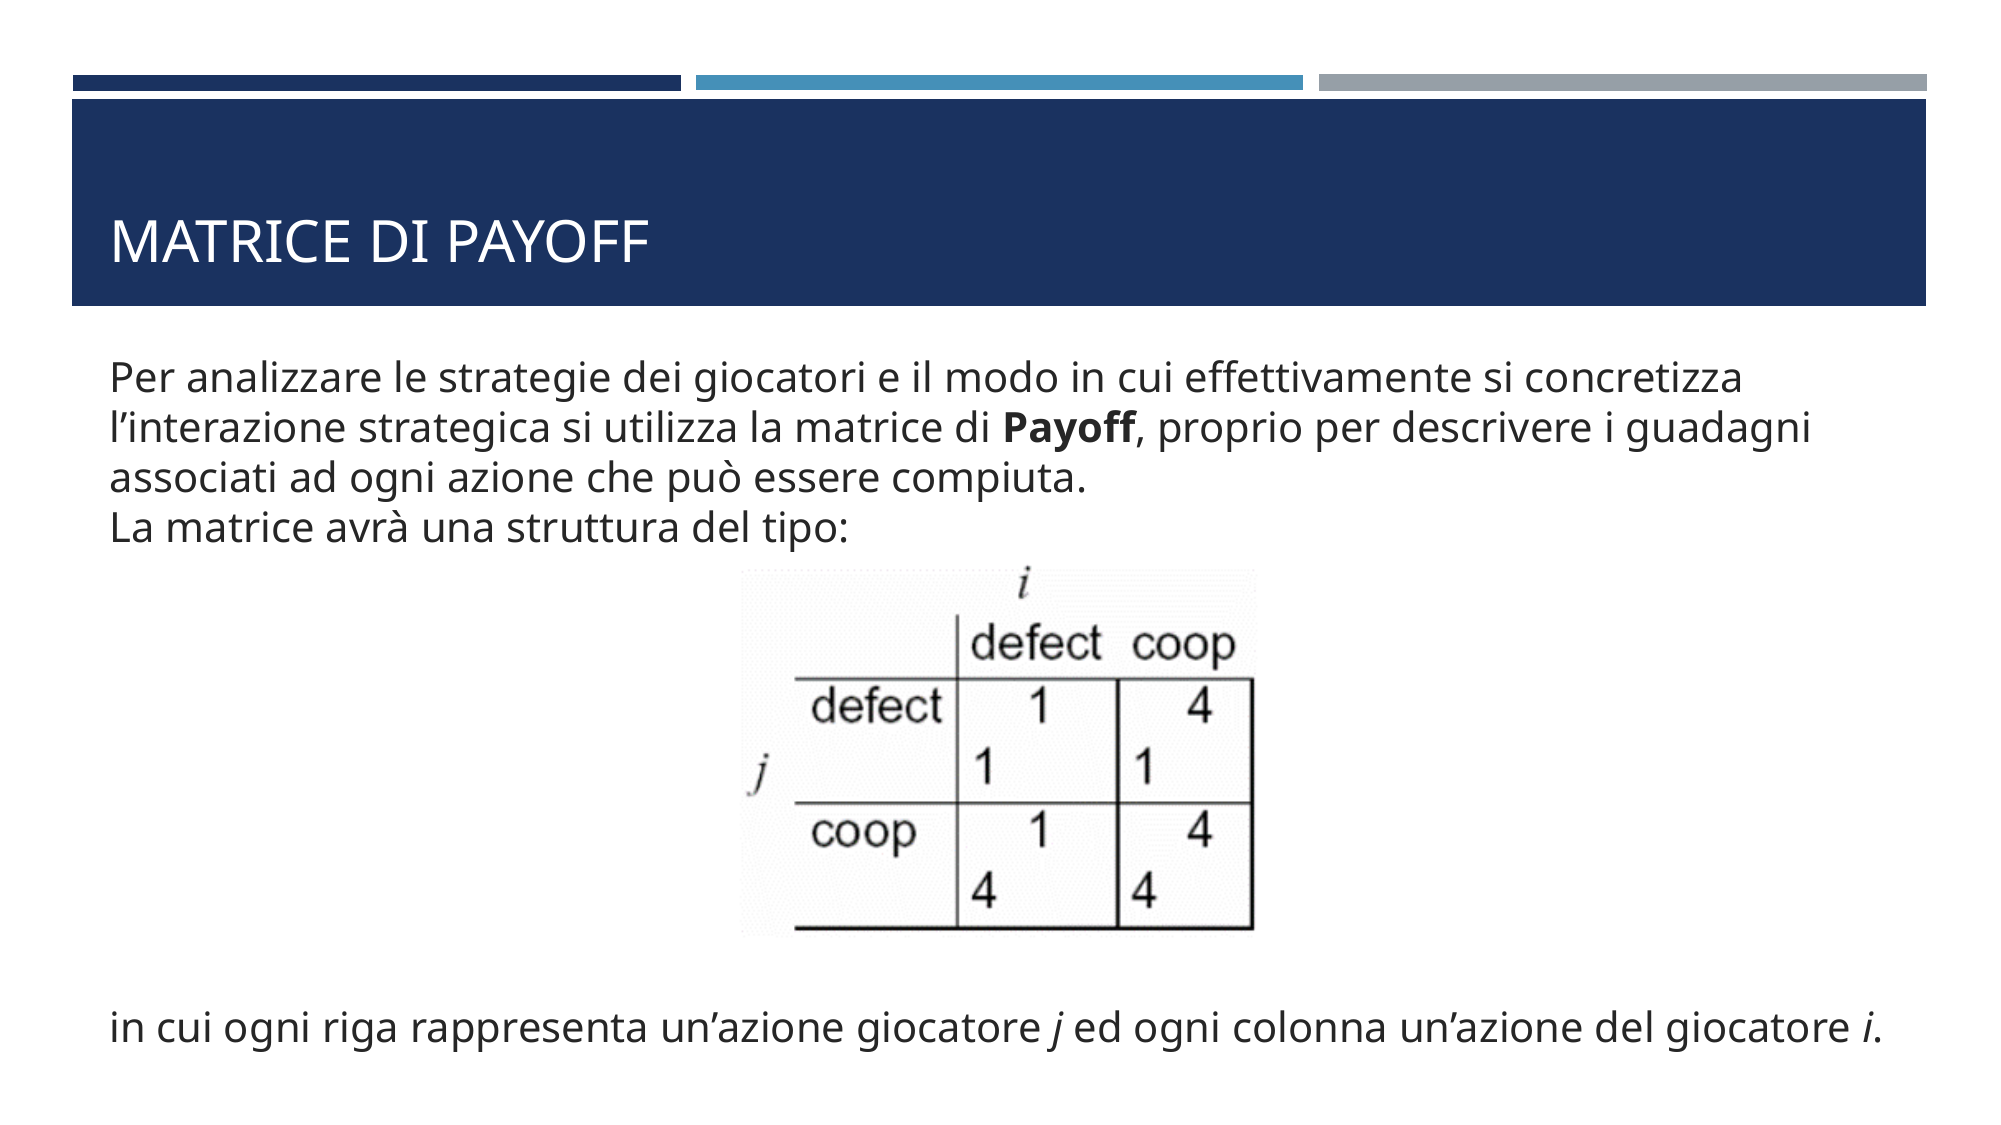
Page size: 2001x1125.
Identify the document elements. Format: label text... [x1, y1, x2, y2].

picture [737, 556, 1261, 948]
title Matrice di payoff [94, 119, 1904, 282]
text_box in cui ogni riga rappresenta un’azione giocatore j ed ogni colonna un’azione del giocatore i. [94, 985, 1904, 1056]
text_box Per analizzare le strategie dei giocatori e il modo in cui effettivamente si concretizza l’interazione strategica si utilizza la matrice di Payoff, proprio per descrivere i guadagni associati ad ogni azione che può essere compiuta. La matrice avrà una struttura del tipo: [94, 343, 1904, 561]
